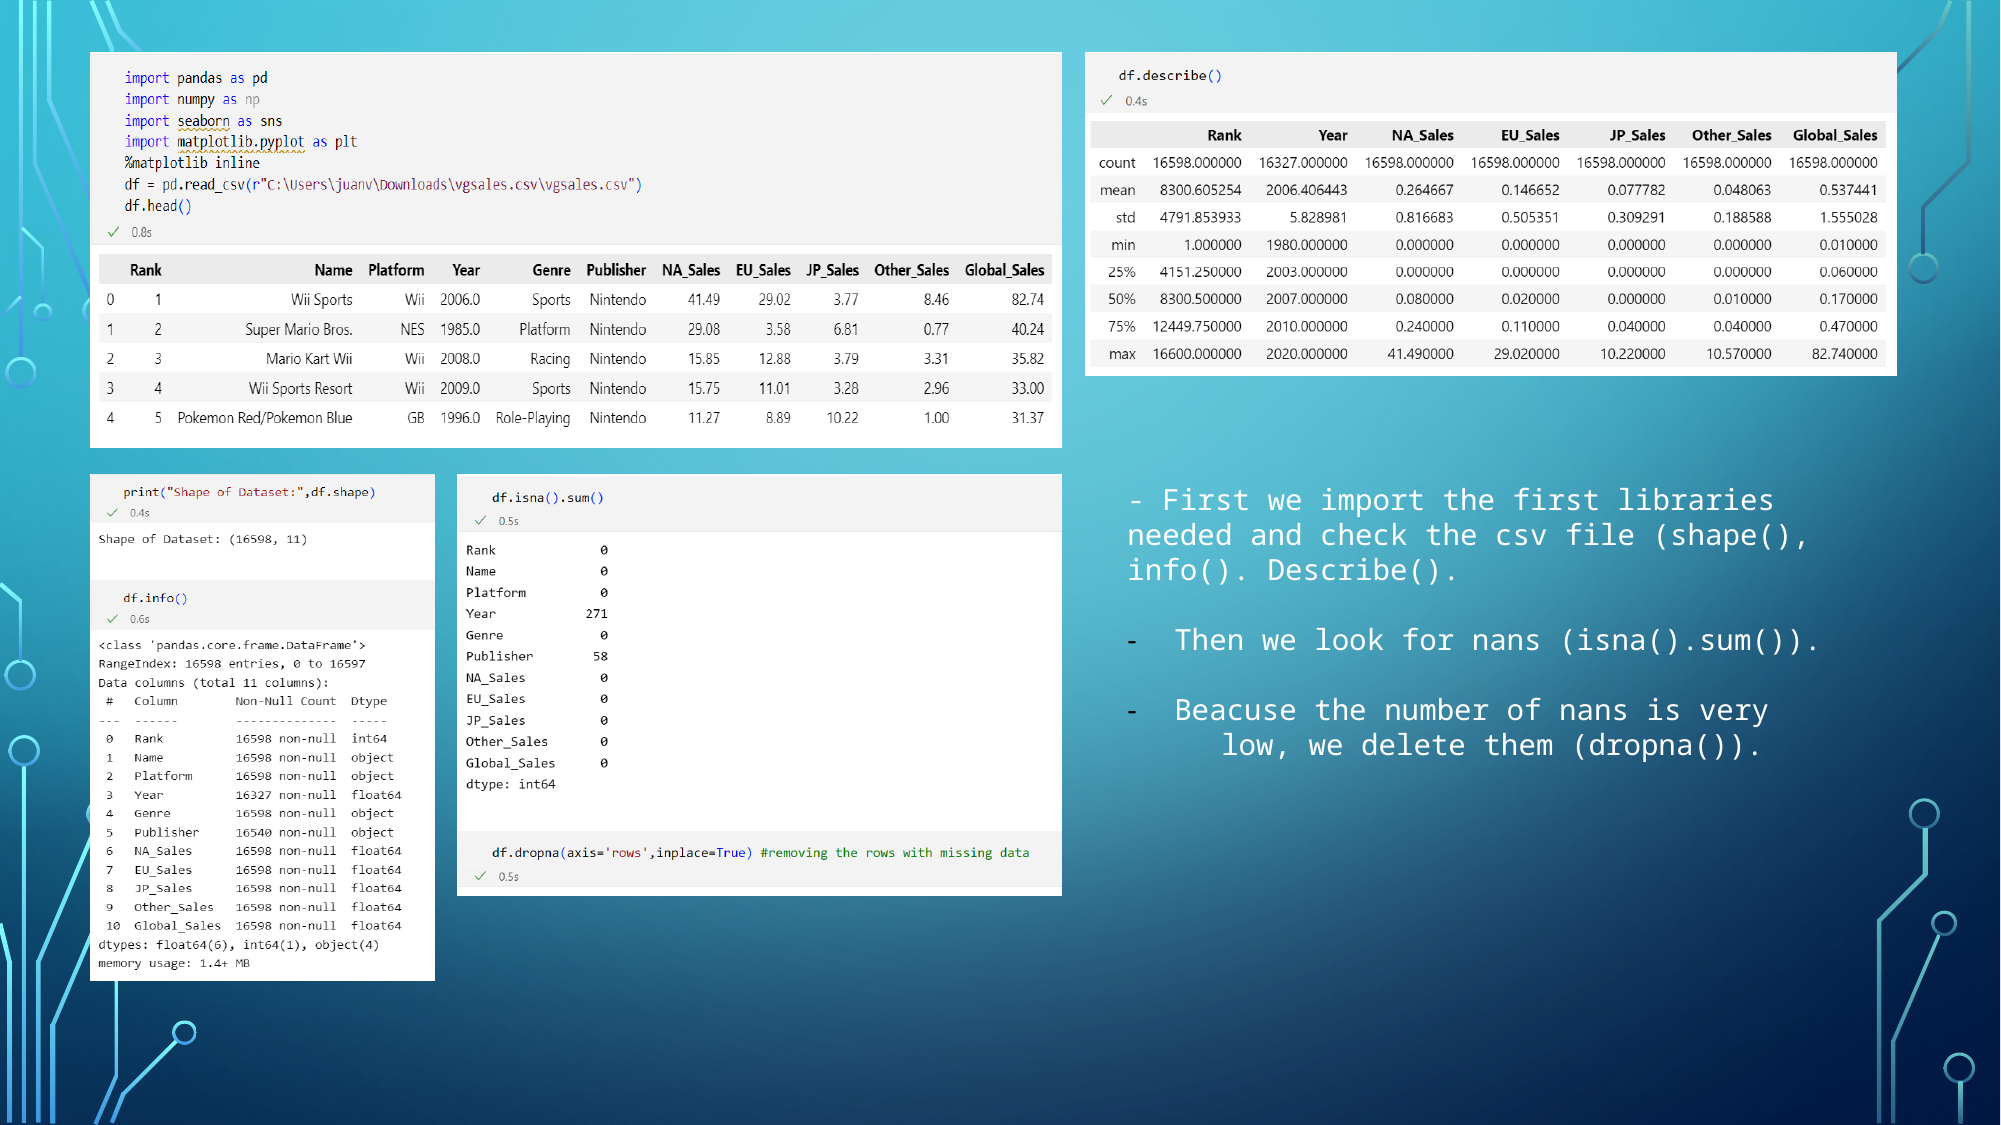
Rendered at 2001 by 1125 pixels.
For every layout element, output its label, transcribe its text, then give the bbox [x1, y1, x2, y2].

picture [1085, 52, 1897, 376]
text_box - First we import the first libraries needed and check the csv file (shape(), info(). Describe(). Then we look for nans (isna().sum()). Beacuse the number of nans is very low, we delete them (dropna()). [1112, 474, 1870, 772]
picture [457, 474, 1062, 896]
picture [90, 52, 1062, 448]
picture [90, 474, 435, 981]
